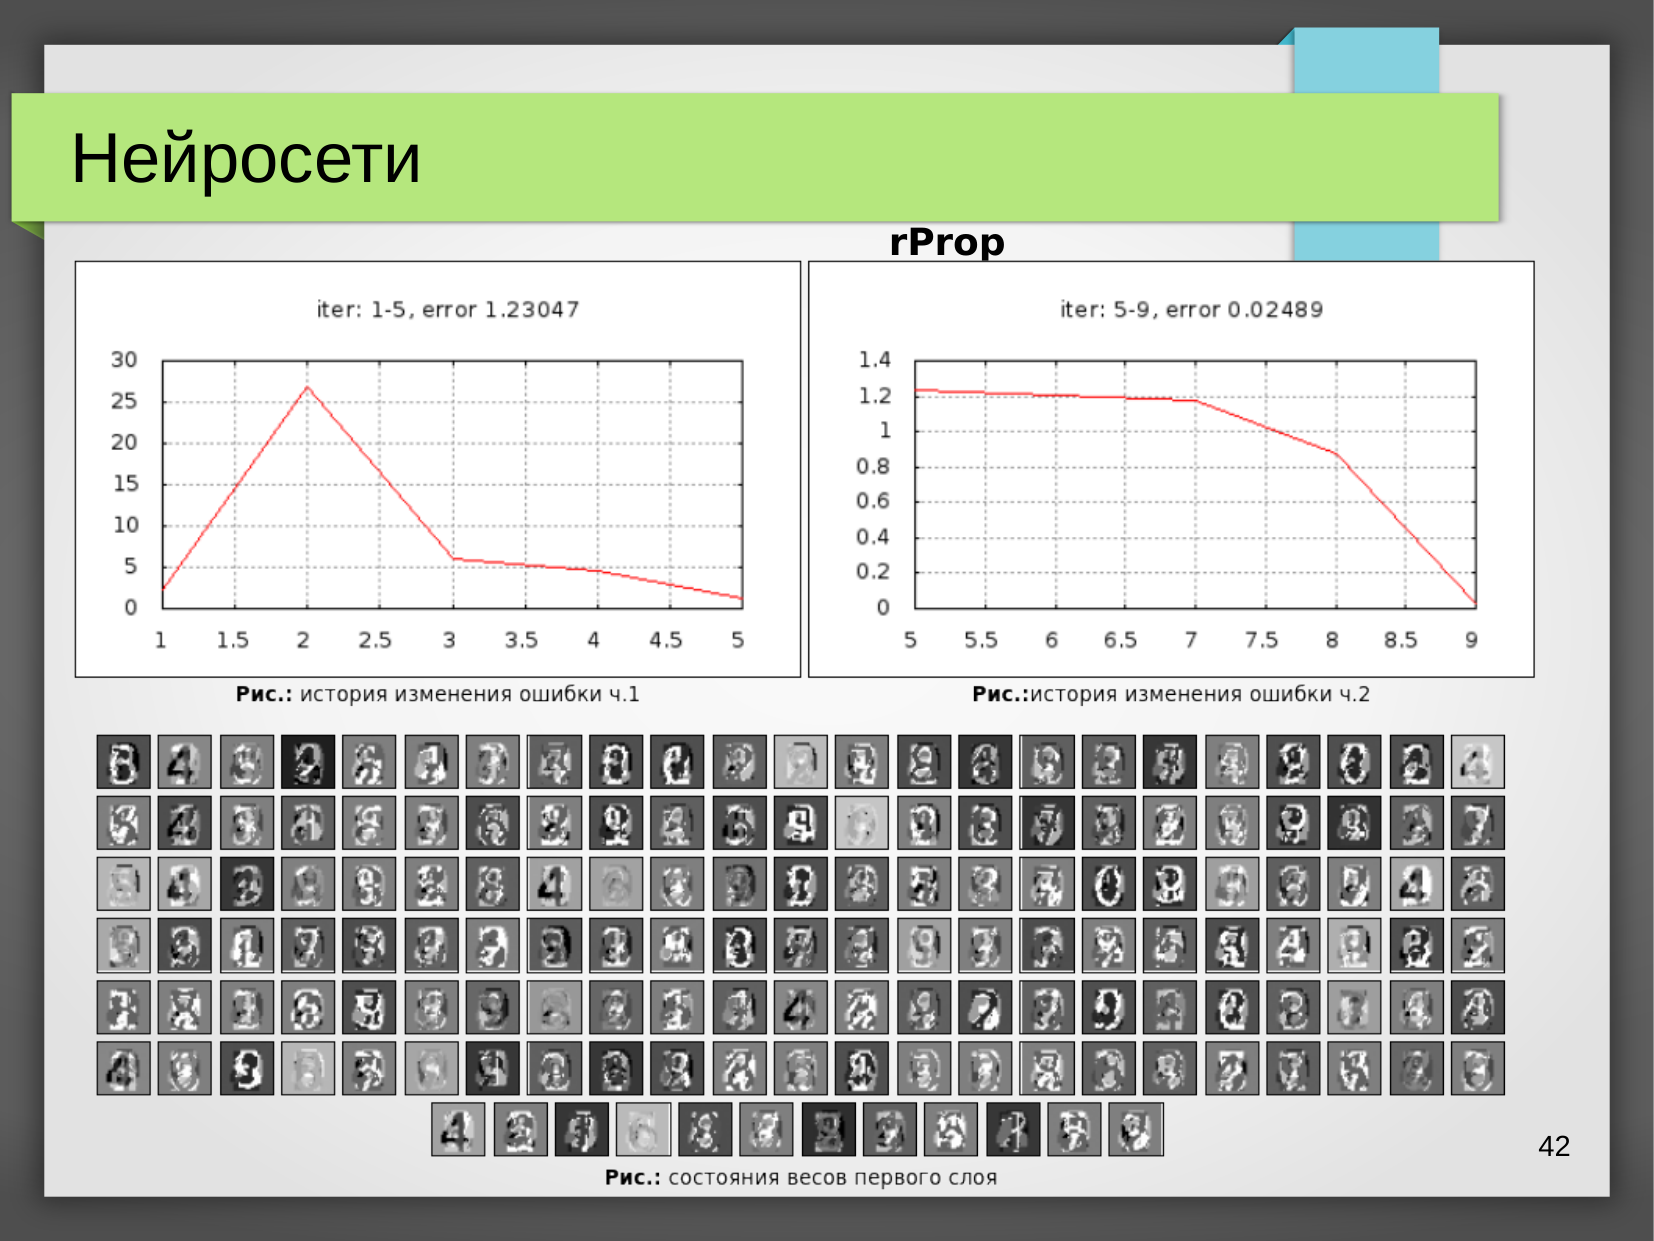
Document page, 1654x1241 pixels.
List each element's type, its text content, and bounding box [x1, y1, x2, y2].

picture [0, 0, 1654, 1241]
text_box rProp [874, 213, 1021, 256]
title Нейросети [70, 118, 1205, 199]
